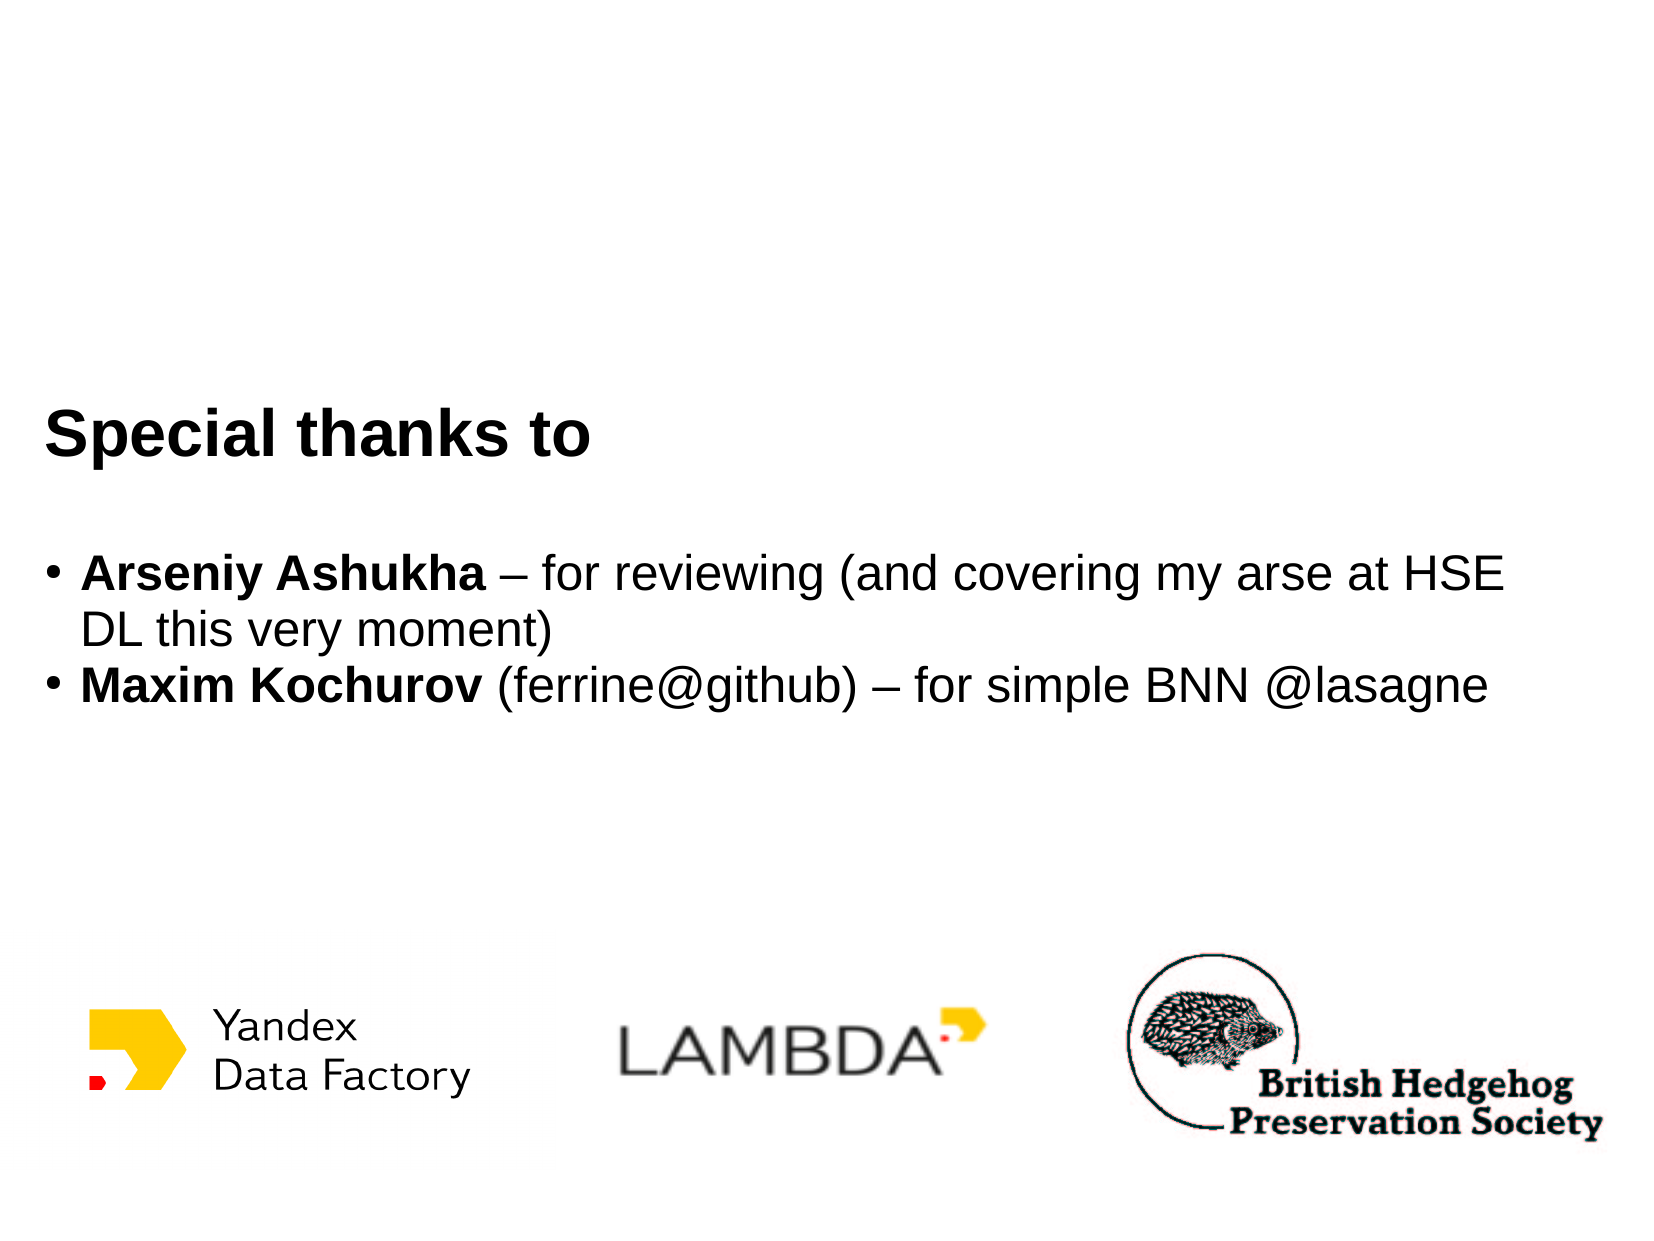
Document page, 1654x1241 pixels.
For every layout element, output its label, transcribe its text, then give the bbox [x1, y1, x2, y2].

picture [585, 872, 1006, 1213]
text_box Special thanks to Arseniy Ashukha – for reviewing (and covering my arse at HSE DL this very moment) Maxim Kochurov (ferrine@github) – for simple BNN @lasagne [44, 311, 1580, 723]
picture [1050, 869, 1654, 1241]
picture [0, 929, 556, 1171]
